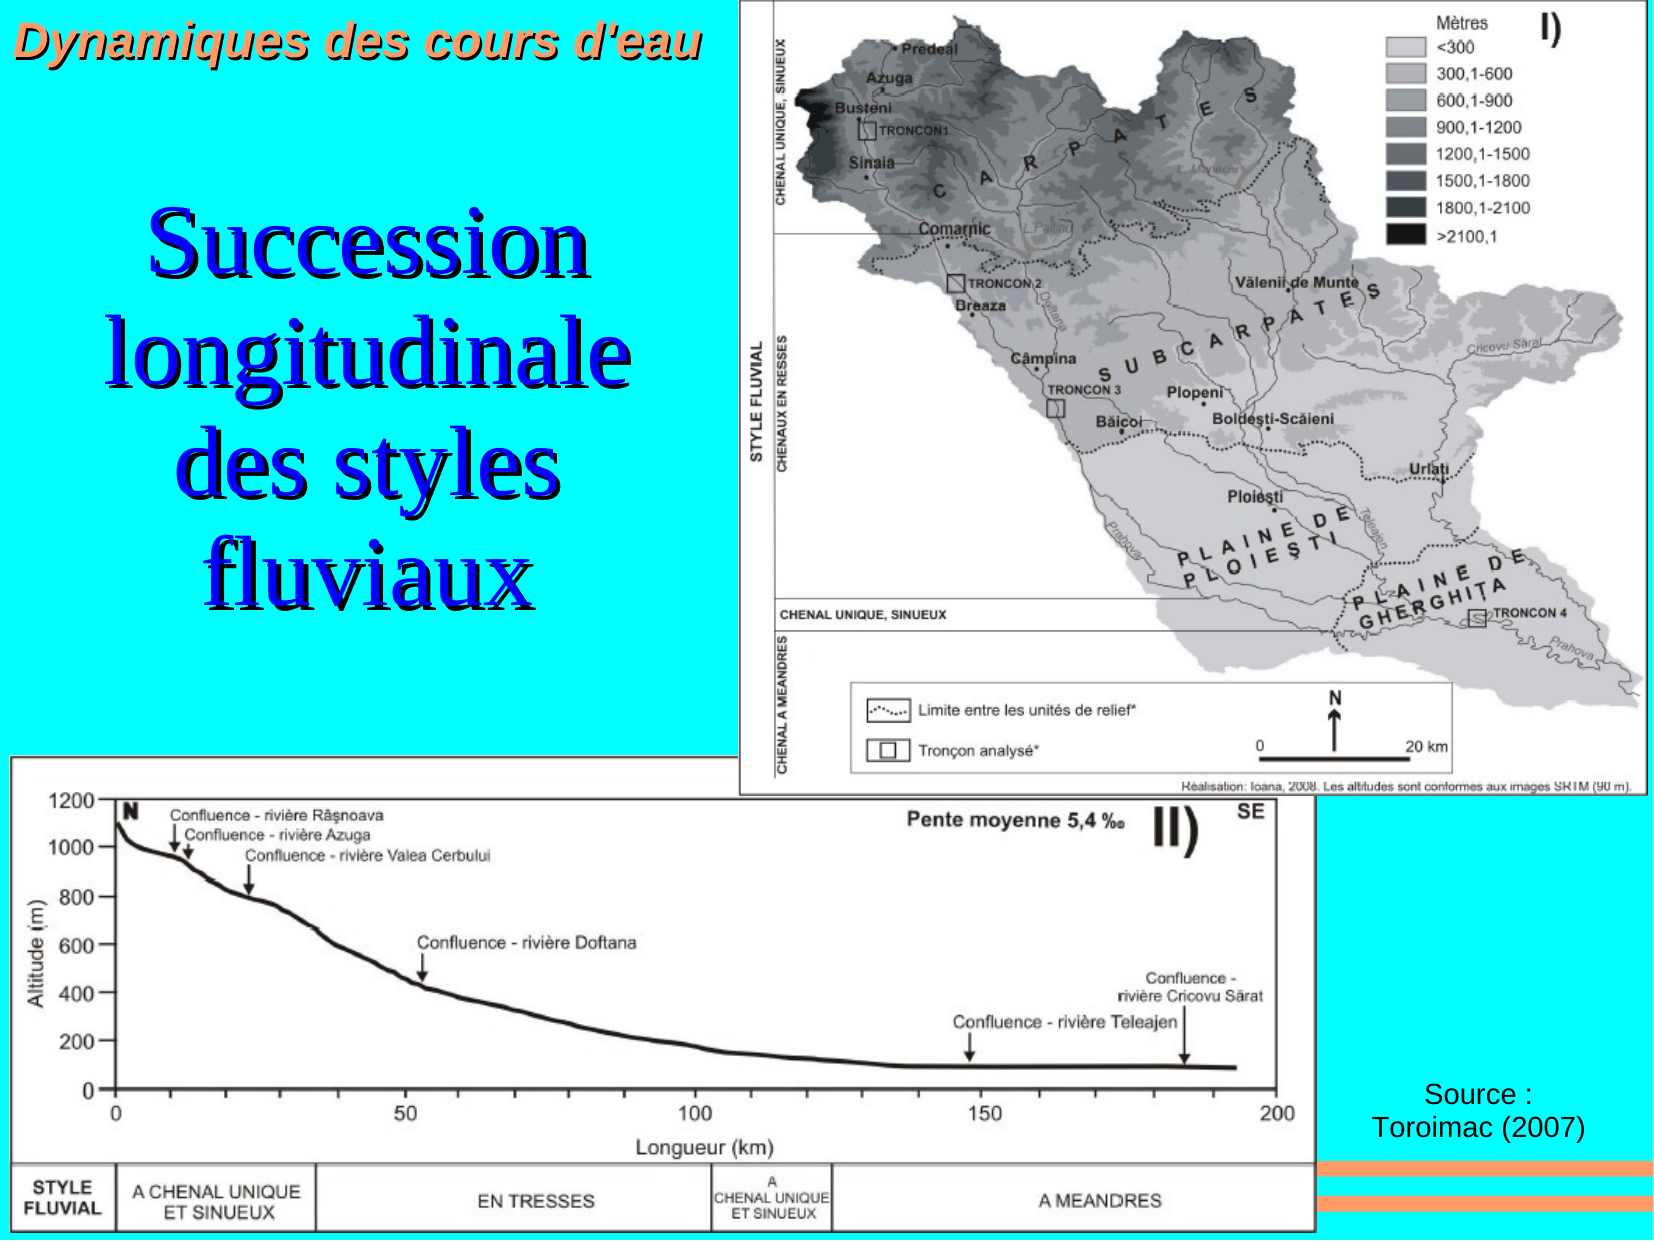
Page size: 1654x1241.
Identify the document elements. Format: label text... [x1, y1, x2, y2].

text_box Succession longitudinale des styles fluviaux [88, 177, 662, 635]
text_box Source : Toroimac (2007) [1356, 1071, 1625, 1152]
title Dynamiques des cours d'eau [5, 4, 709, 77]
picture [9, 0, 1648, 1233]
